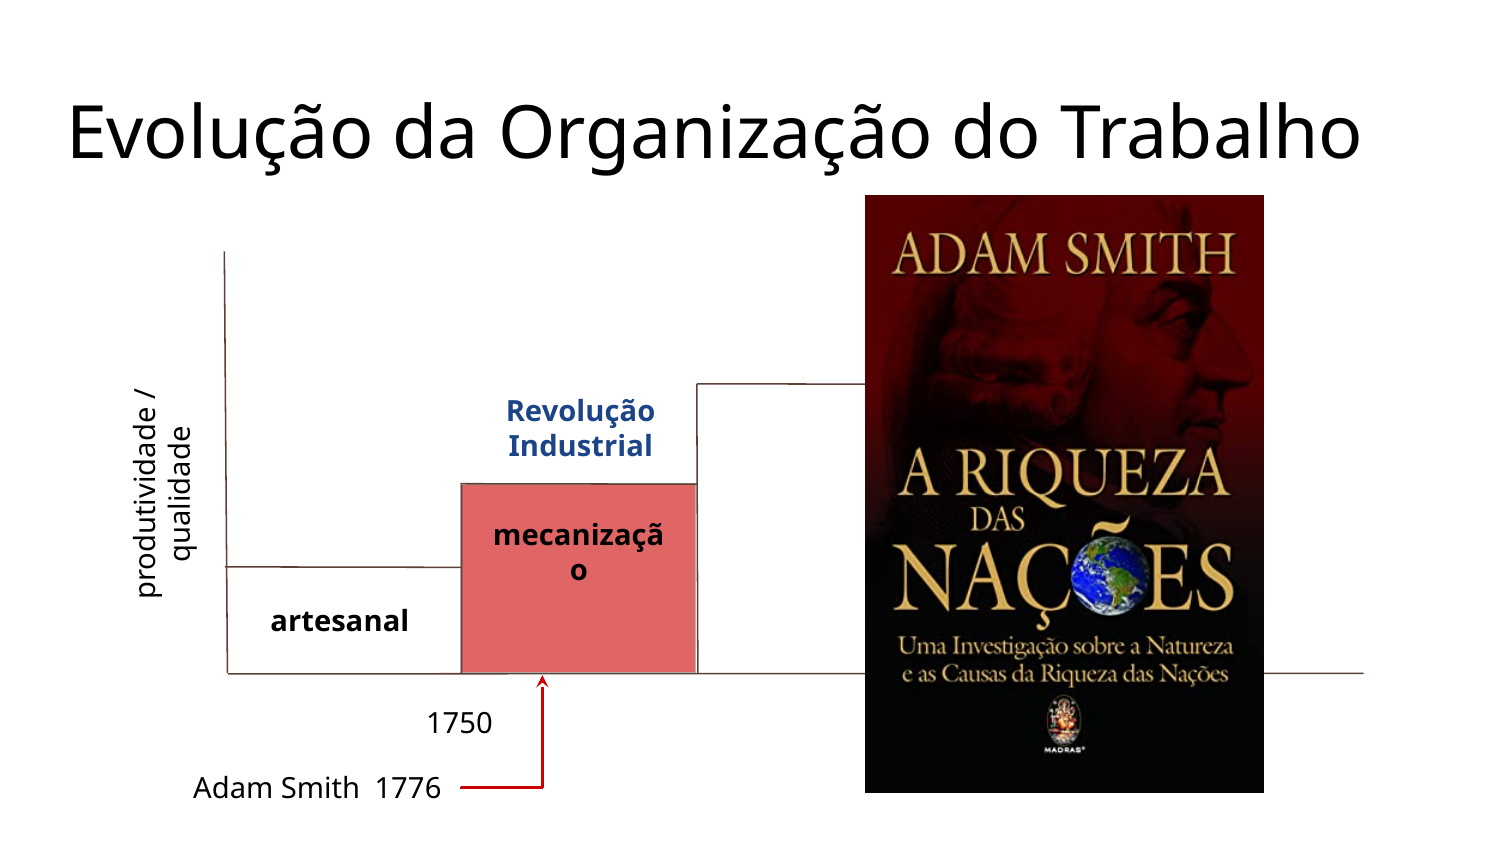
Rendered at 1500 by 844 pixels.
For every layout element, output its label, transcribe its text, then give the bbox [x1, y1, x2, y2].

text_box mecanização [469, 501, 689, 602]
text_box 1750 [411, 688, 513, 754]
text_box [463, 485, 696, 672]
title Evolução da Organização do Trabalho [51, 51, 1449, 189]
text_box Adam Smith [177, 754, 377, 820]
text_box produtividade / qualidade [110, 366, 211, 622]
picture [865, 195, 1264, 793]
text_box 1776 [377, 754, 461, 820]
text_box artesanal [245, 587, 434, 653]
text_box Revolução Industrial [486, 377, 675, 478]
